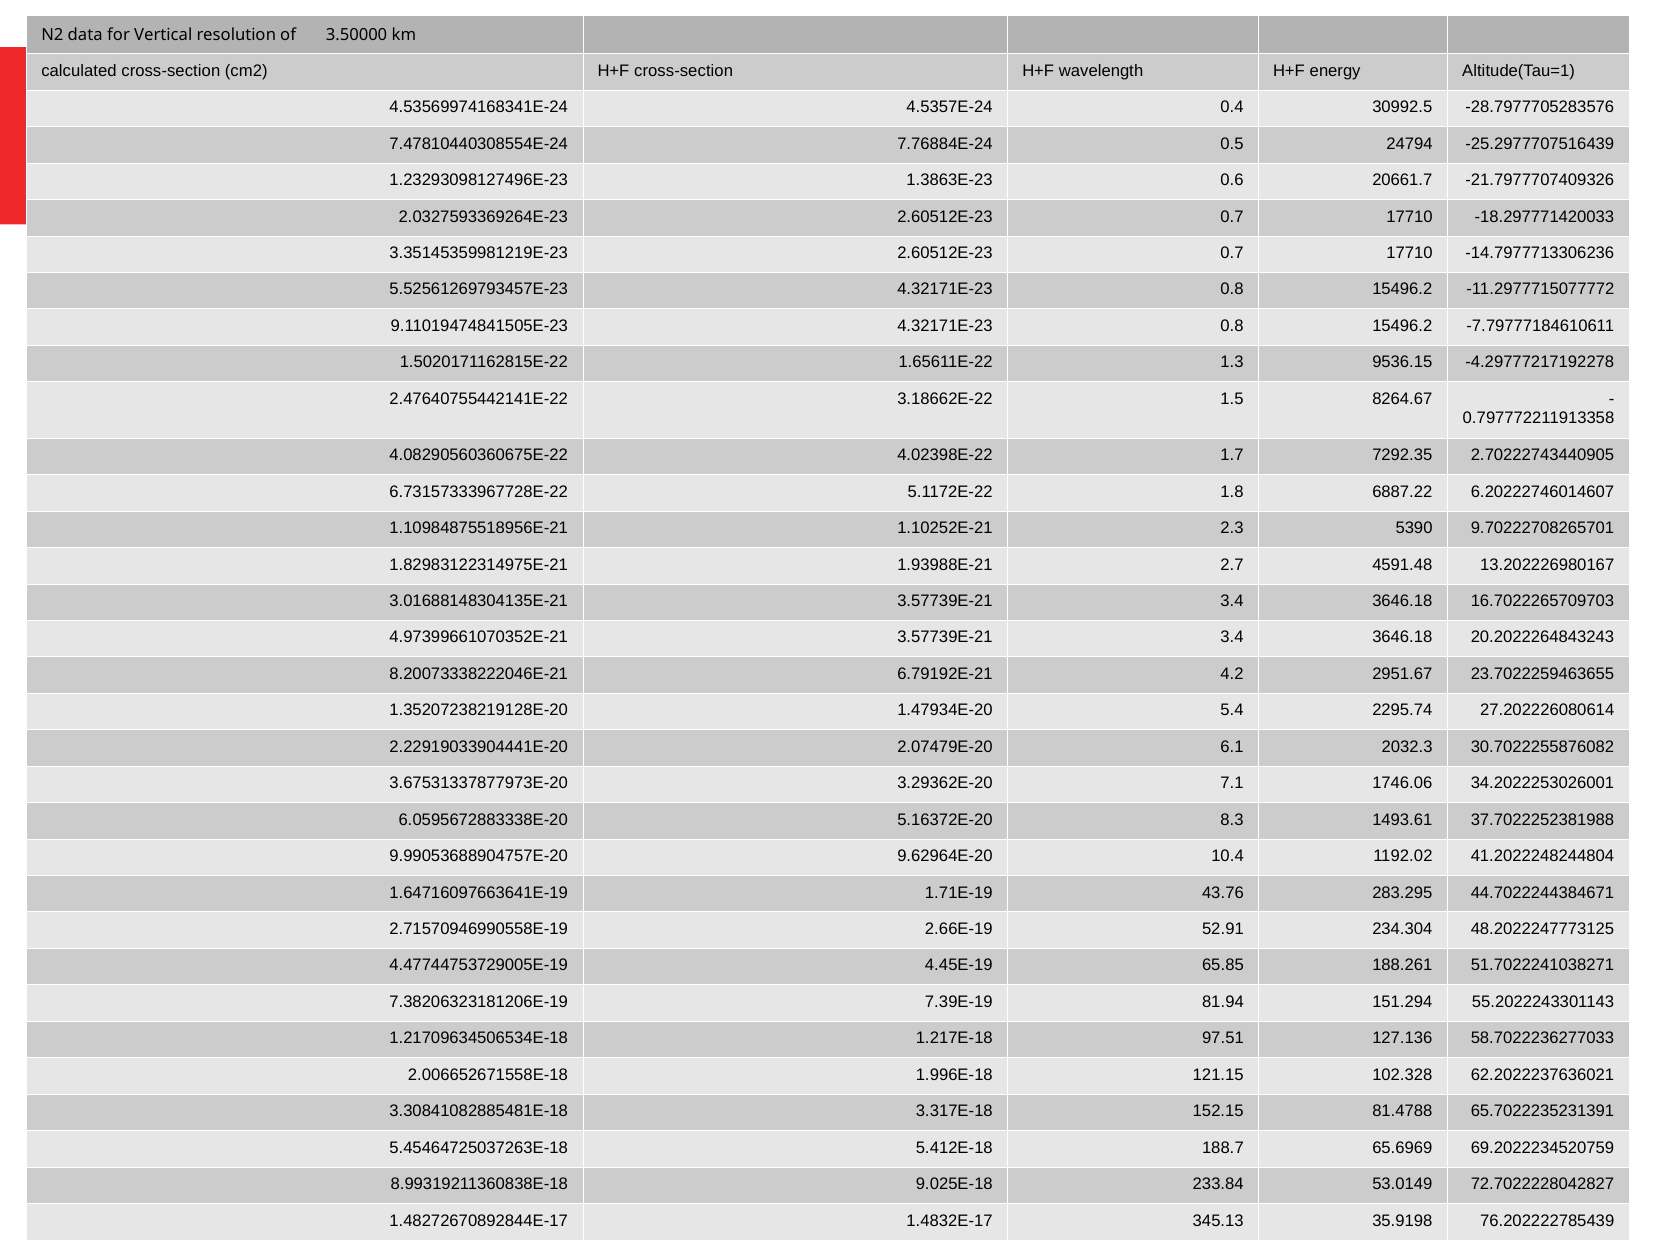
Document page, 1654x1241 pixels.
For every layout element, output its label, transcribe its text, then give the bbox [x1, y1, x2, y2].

table_cell 1.7 [1008, 439, 1258, 474]
table_cell 9.11019474841505E-23 [27, 309, 583, 345]
table_cell 5.4 [1008, 694, 1258, 729]
table_cell 2032.3 [1259, 730, 1447, 766]
table_cell 52.91 [1008, 912, 1258, 948]
table_cell 4591.48 [1259, 548, 1447, 584]
table_cell 97.51 [1008, 1022, 1258, 1057]
table_cell 188.7 [1008, 1131, 1258, 1167]
table_cell 81.94 [1008, 985, 1258, 1021]
table_cell 2.07479E-20 [584, 730, 1007, 766]
table_cell -18.297771420033 [1448, 200, 1629, 236]
table_cell 6.0595672883338E-20 [27, 803, 583, 839]
table_cell 15496.2 [1259, 309, 1447, 345]
table_cell 7.39E-19 [584, 985, 1007, 1021]
table_cell 62.2022237636021 [1448, 1058, 1629, 1094]
table_cell 121.15 [1008, 1058, 1258, 1094]
table_header [584, 16, 1007, 53]
table_cell -14.7977713306236 [1448, 237, 1629, 272]
table_cell 5.45464725037263E-18 [27, 1131, 583, 1167]
table_cell 1.4832E-17 [584, 1204, 1007, 1240]
table_cell 13.202226980167 [1448, 548, 1629, 584]
table_cell 0.4 [1008, 91, 1258, 126]
table_cell 0.7 [1008, 200, 1258, 236]
table_cell 4.5357E-24 [584, 91, 1007, 126]
table_cell 2.47640755442141E-22 [27, 382, 583, 438]
table_cell 1.23293098127496E-23 [27, 164, 583, 199]
table_cell -7.79777184610611 [1448, 309, 1629, 345]
table_cell 7.47810440308554E-24 [27, 127, 583, 163]
table_cell 34.2022253026001 [1448, 767, 1629, 802]
table_cell 4.02398E-22 [584, 439, 1007, 474]
table_cell 1.71E-19 [584, 876, 1007, 911]
table_cell 23.7022259463655 [1448, 657, 1629, 693]
table_cell 2.3 [1008, 512, 1258, 547]
table_cell 4.97399661070352E-21 [27, 621, 583, 656]
table_cell 65.6969 [1259, 1131, 1447, 1167]
table_cell H+F wavelength [1008, 54, 1258, 90]
table_cell 3646.18 [1259, 621, 1447, 656]
table_cell 16.7022265709703 [1448, 585, 1629, 620]
table_cell 51.7022241038271 [1448, 949, 1629, 984]
table_cell 3.4 [1008, 621, 1258, 656]
table_cell 65.7022235231391 [1448, 1095, 1629, 1130]
table_cell 20661.7 [1259, 164, 1447, 199]
table_cell 2295.74 [1259, 694, 1447, 729]
table_cell 7.1 [1008, 767, 1258, 802]
table_cell 30992.5 [1259, 91, 1447, 126]
table_cell 9.99053688904757E-20 [27, 840, 583, 875]
table_cell 233.84 [1008, 1168, 1258, 1203]
table_cell 35.9198 [1259, 1204, 1447, 1240]
table_cell H+F cross-section [584, 54, 1007, 90]
table_cell 48.2022247773125 [1448, 912, 1629, 948]
table_header [1448, 16, 1629, 53]
table_cell 1.64716097663641E-19 [27, 876, 583, 911]
table_cell 1.8 [1008, 475, 1258, 511]
table_cell 0.6 [1008, 164, 1258, 199]
table_cell 0.7 [1008, 237, 1258, 272]
table_cell 2.22919033904441E-20 [27, 730, 583, 766]
table_cell 9.62964E-20 [584, 840, 1007, 875]
table_cell 4.2 [1008, 657, 1258, 693]
table_header [1259, 16, 1447, 53]
table_cell 2.006652671558E-18 [27, 1058, 583, 1094]
table_cell 0.8 [1008, 273, 1258, 308]
table_cell 1192.02 [1259, 840, 1447, 875]
table_cell 1.35207238219128E-20 [27, 694, 583, 729]
table_cell 8.99319211360838E-18 [27, 1168, 583, 1203]
table_cell 72.7022228042827 [1448, 1168, 1629, 1203]
table_cell 17710 [1259, 237, 1447, 272]
table_cell 2.66E-19 [584, 912, 1007, 948]
table_cell -0.797772211913358 [1448, 382, 1629, 438]
table_cell 7.38206323181206E-19 [27, 985, 583, 1021]
table_cell 9.70222708265701 [1448, 512, 1629, 547]
table_cell 9536.15 [1259, 346, 1447, 381]
table_cell 152.15 [1008, 1095, 1258, 1130]
table_cell 1.65611E-22 [584, 346, 1007, 381]
table_cell 4.32171E-23 [584, 309, 1007, 345]
table_cell 5.52561269793457E-23 [27, 273, 583, 308]
table_cell 1.82983122314975E-21 [27, 548, 583, 584]
table_cell 69.2022234520759 [1448, 1131, 1629, 1167]
table_cell -28.7977705283576 [1448, 91, 1629, 126]
table_cell 1.48272670892844E-17 [27, 1204, 583, 1240]
table_cell calculated cross-section (cm2) [27, 54, 583, 90]
table_cell 6.79192E-21 [584, 657, 1007, 693]
table_cell 24794 [1259, 127, 1447, 163]
table_cell 7292.35 [1259, 439, 1447, 474]
table_cell 30.7022255876082 [1448, 730, 1629, 766]
table_cell 1.21709634506534E-18 [27, 1022, 583, 1057]
table_cell 3.317E-18 [584, 1095, 1007, 1130]
table_cell 4.08290560360675E-22 [27, 439, 583, 474]
table_cell 8.20073338222046E-21 [27, 657, 583, 693]
table_cell 2951.67 [1259, 657, 1447, 693]
table_cell 43.76 [1008, 876, 1258, 911]
table_cell 15496.2 [1259, 273, 1447, 308]
table_cell -11.2977715077772 [1448, 273, 1629, 308]
table_cell 4.47744753729005E-19 [27, 949, 583, 984]
table_cell 20.2022264843243 [1448, 621, 1629, 656]
table_cell 3646.18 [1259, 585, 1447, 620]
table_cell 3.35145359981219E-23 [27, 237, 583, 272]
table_cell 65.85 [1008, 949, 1258, 984]
table_cell 8.3 [1008, 803, 1258, 839]
table_cell 283.295 [1259, 876, 1447, 911]
table_cell 1.996E-18 [584, 1058, 1007, 1094]
table_cell 2.0327593369264E-23 [27, 200, 583, 236]
table_cell 0.5 [1008, 127, 1258, 163]
table_cell 7.76884E-24 [584, 127, 1007, 163]
table_cell 53.0149 [1259, 1168, 1447, 1203]
table_header N2 data for Vertical resolution of 3.50000 km [27, 16, 583, 53]
table_cell 3.67531337877973E-20 [27, 767, 583, 802]
table_cell 234.304 [1259, 912, 1447, 948]
table_cell 44.7022244384671 [1448, 876, 1629, 911]
table_cell 1.47934E-20 [584, 694, 1007, 729]
table_cell 17710 [1259, 200, 1447, 236]
table_cell 6.1 [1008, 730, 1258, 766]
table_cell 10.4 [1008, 840, 1258, 875]
table_cell 6.73157333967728E-22 [27, 475, 583, 511]
table_cell 4.32171E-23 [584, 273, 1007, 308]
table_cell 41.2022248244804 [1448, 840, 1629, 875]
table_cell 6887.22 [1259, 475, 1447, 511]
table_cell 3.18662E-22 [584, 382, 1007, 438]
table_cell -25.2977707516439 [1448, 127, 1629, 163]
table_cell 151.294 [1259, 985, 1447, 1021]
table_cell H+F energy [1259, 54, 1447, 90]
table_cell 1746.06 [1259, 767, 1447, 802]
table_cell 5390 [1259, 512, 1447, 547]
table_cell 3.57739E-21 [584, 585, 1007, 620]
table_cell 3.01688148304135E-21 [27, 585, 583, 620]
table_cell 5.412E-18 [584, 1131, 1007, 1167]
table_cell 5.1172E-22 [584, 475, 1007, 511]
table_cell 1.3 [1008, 346, 1258, 381]
table_cell 3.29362E-20 [584, 767, 1007, 802]
table_cell 5.16372E-20 [584, 803, 1007, 839]
table_cell 1.10984875518956E-21 [27, 512, 583, 547]
table_cell -4.29777217192278 [1448, 346, 1629, 381]
table_cell 76.202222785439 [1448, 1204, 1629, 1240]
table_cell 3.30841082885481E-18 [27, 1095, 583, 1130]
table_cell 3.57739E-21 [584, 621, 1007, 656]
table_cell 3.4 [1008, 585, 1258, 620]
table_cell 55.2022243301143 [1448, 985, 1629, 1021]
table_cell -21.7977707409326 [1448, 164, 1629, 199]
table_cell 188.261 [1259, 949, 1447, 984]
table_cell 1.217E-18 [584, 1022, 1007, 1057]
table_cell 4.45E-19 [584, 949, 1007, 984]
table_cell 81.4788 [1259, 1095, 1447, 1130]
table_cell 27.202226080614 [1448, 694, 1629, 729]
table_cell 9.025E-18 [584, 1168, 1007, 1203]
table_cell 8264.67 [1259, 382, 1447, 438]
table_cell 1.10252E-21 [584, 512, 1007, 547]
table_cell 127.136 [1259, 1022, 1447, 1057]
table_cell 58.7022236277033 [1448, 1022, 1629, 1057]
table_cell 1.3863E-23 [584, 164, 1007, 199]
table_cell 1493.61 [1259, 803, 1447, 839]
table_cell 2.70222743440905 [1448, 439, 1629, 474]
table_cell 4.53569974168341E-24 [27, 91, 583, 126]
table_cell 102.328 [1259, 1058, 1447, 1094]
table_cell 2.71570946990558E-19 [27, 912, 583, 948]
table_cell 6.20222746014607 [1448, 475, 1629, 511]
table_cell 2.7 [1008, 548, 1258, 584]
table_header [1008, 16, 1258, 53]
table_cell 1.93988E-21 [584, 548, 1007, 584]
table_cell 345.13 [1008, 1204, 1258, 1240]
table_cell 37.7022252381988 [1448, 803, 1629, 839]
table_cell 2.60512E-23 [584, 200, 1007, 236]
table_cell 2.60512E-23 [584, 237, 1007, 272]
table_cell 1.5020171162815E-22 [27, 346, 583, 381]
table_cell 0.8 [1008, 309, 1258, 345]
table_cell Altitude(Tau=1) [1448, 54, 1629, 90]
table_cell 1.5 [1008, 382, 1258, 438]
